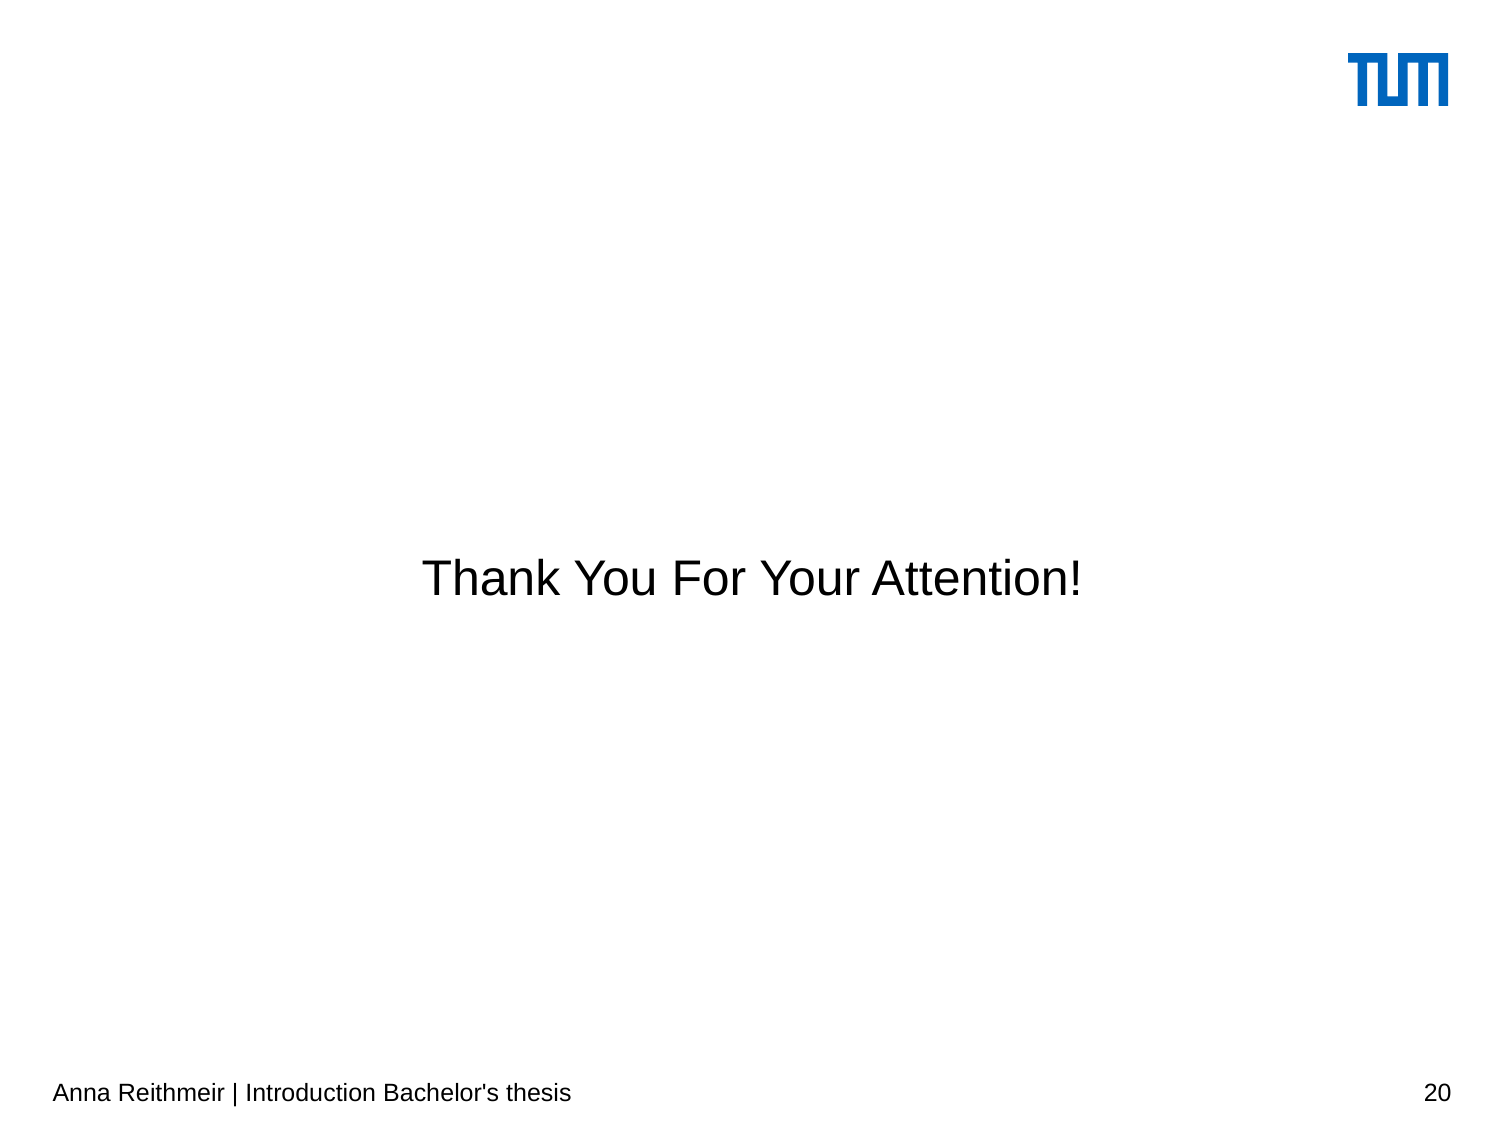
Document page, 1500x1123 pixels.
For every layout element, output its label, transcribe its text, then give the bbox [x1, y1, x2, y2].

title Thank You For Your Attention! [52, 543, 1453, 614]
